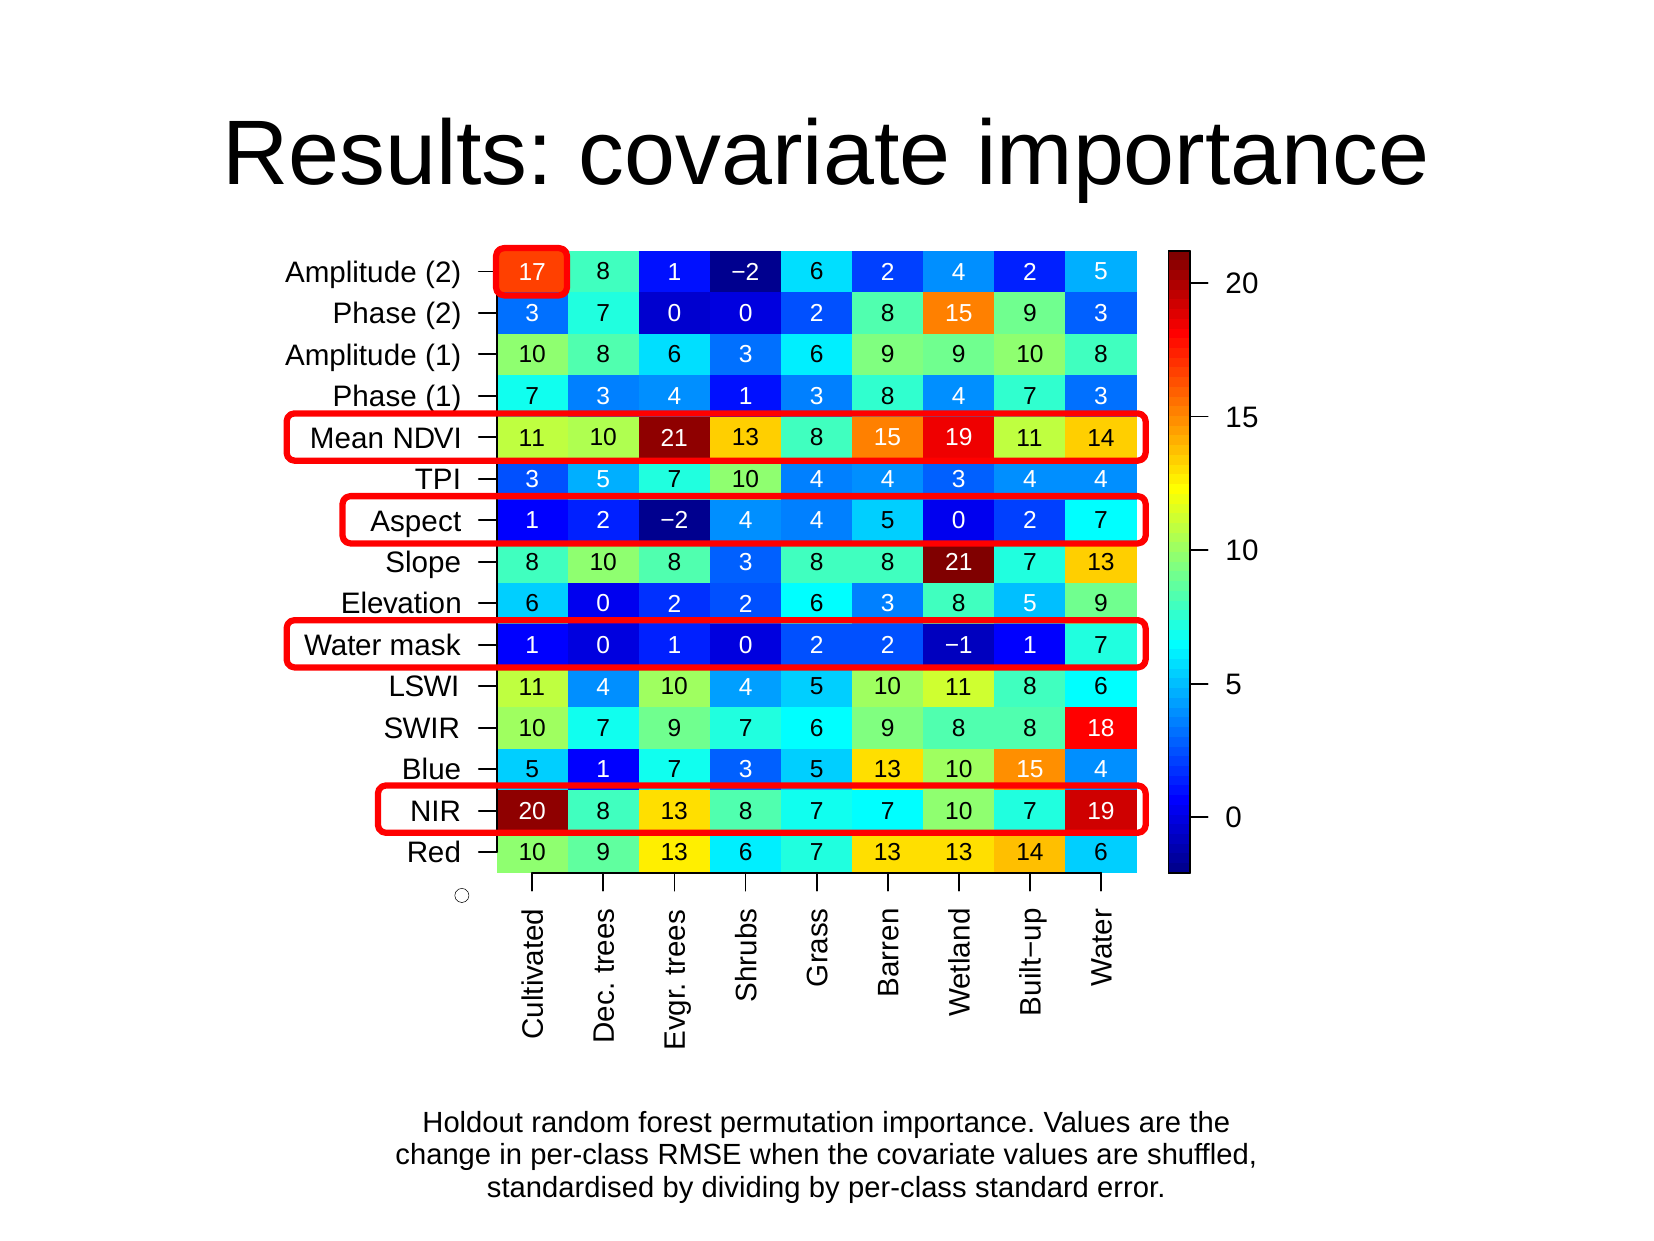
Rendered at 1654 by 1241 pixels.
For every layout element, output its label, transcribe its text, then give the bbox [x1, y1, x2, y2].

text_box Holdout random forest permutation importance. Values are the change in per-class RMSE when the covariate values are shuffled, standardised by dividing by per-class standard error. [366, 1098, 1288, 1212]
picture [284, 257, 1259, 1052]
title Results: covariate importance [82, 49, 1571, 257]
picture [924, 500, 1142, 540]
picture [290, 624, 1142, 664]
picture [346, 500, 851, 540]
picture [500, 257, 563, 292]
picture [290, 417, 1142, 457]
